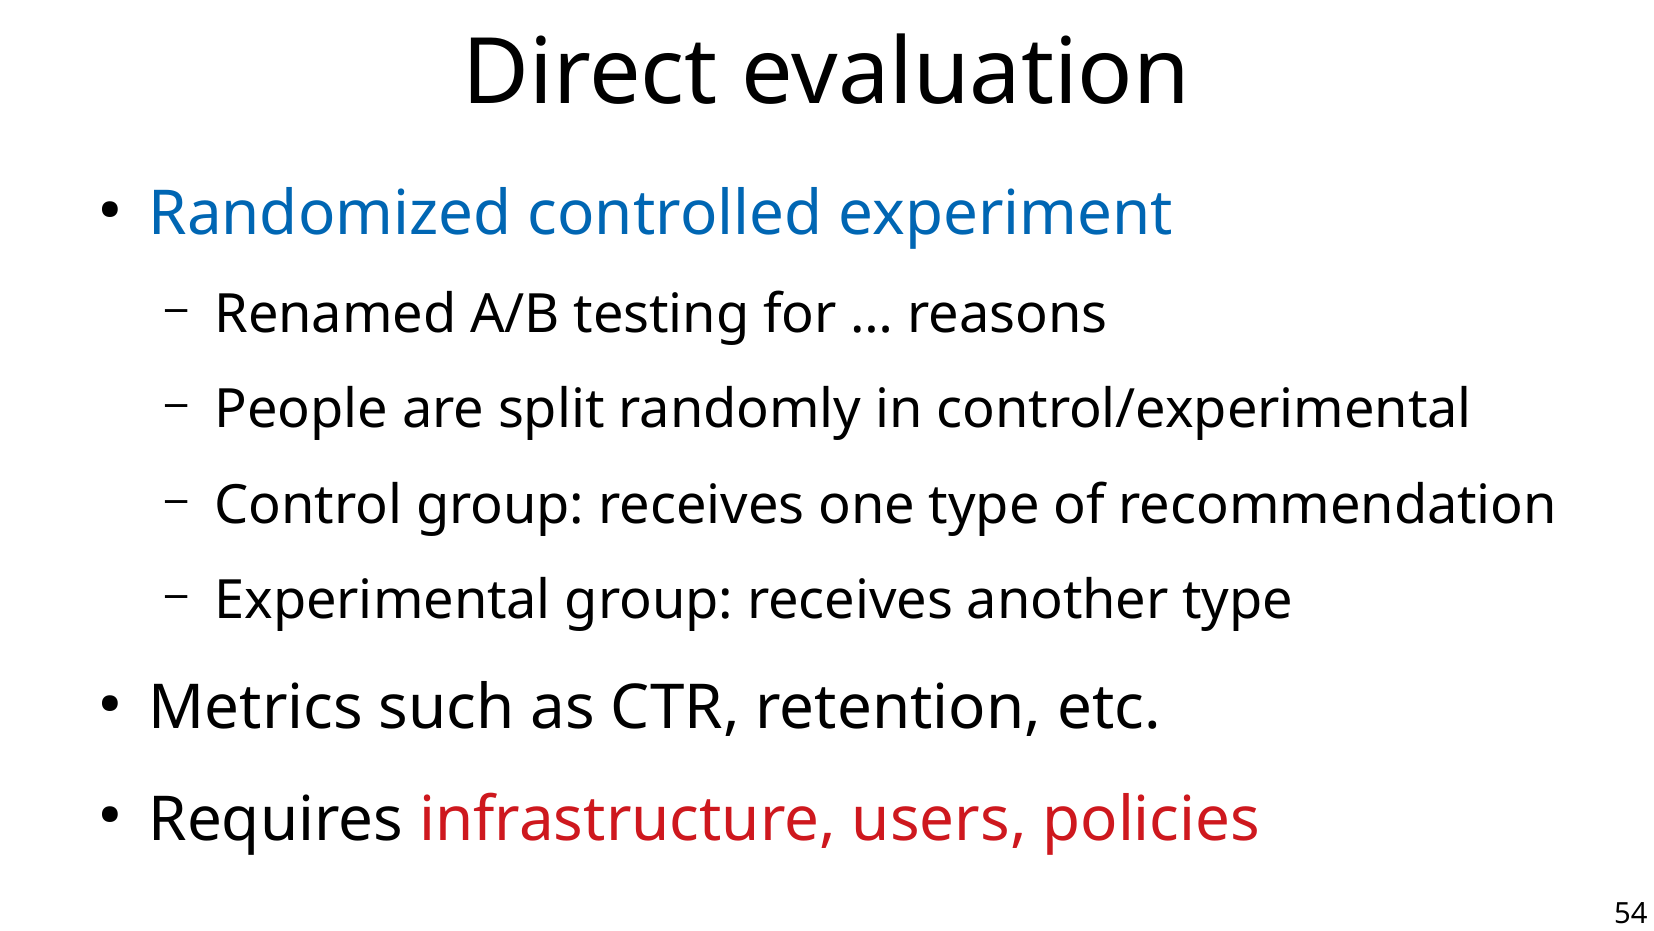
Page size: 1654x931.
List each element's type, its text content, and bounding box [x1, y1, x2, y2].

title Direct evaluation [82, 1, 1571, 136]
list Randomized controlled experiment Renamed A/B testing for … reasons People are split randomly in control/experimental Control group: receives one type of recommendation Experimental group: receives another type Metrics such as CTR, retention, etc. Requires infrastructure, users, policies [82, 168, 1571, 896]
